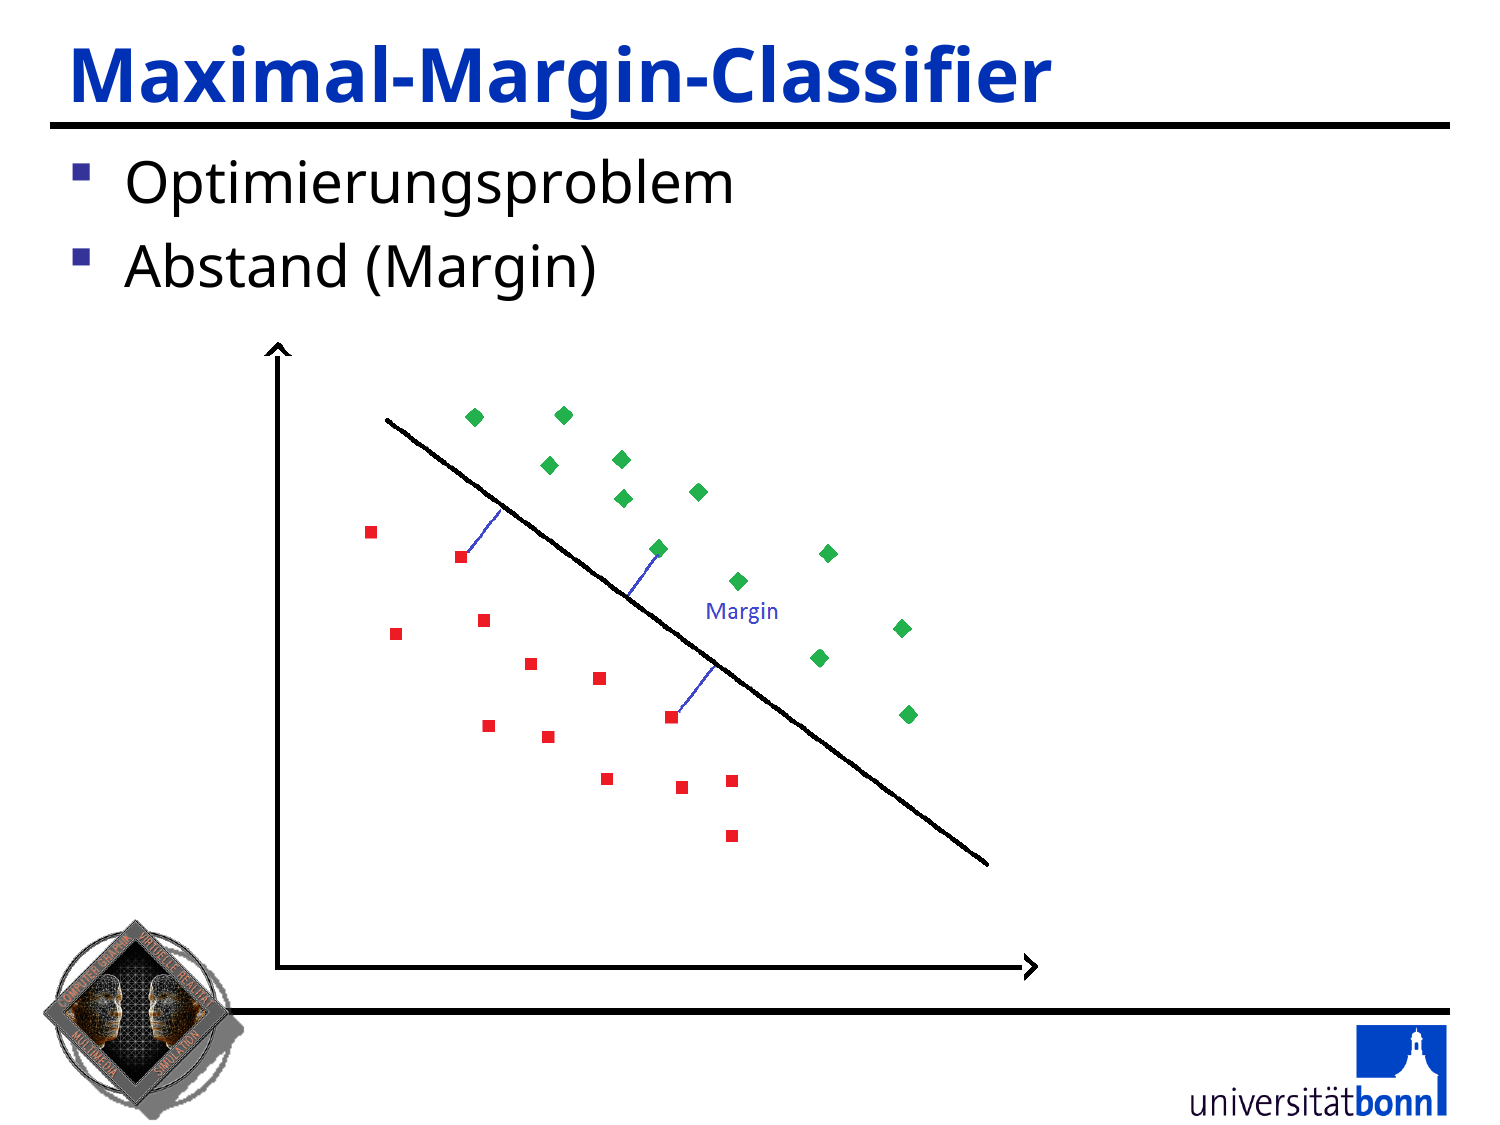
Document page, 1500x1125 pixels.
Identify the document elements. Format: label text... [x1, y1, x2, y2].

title Maximal-Margin-Classifier [53, 18, 1447, 126]
list Optimierungsproblem Abstand (Margin) [53, 137, 1430, 555]
picture [41, 917, 229, 1106]
picture [1189, 1023, 1448, 1117]
picture [248, 318, 1059, 981]
